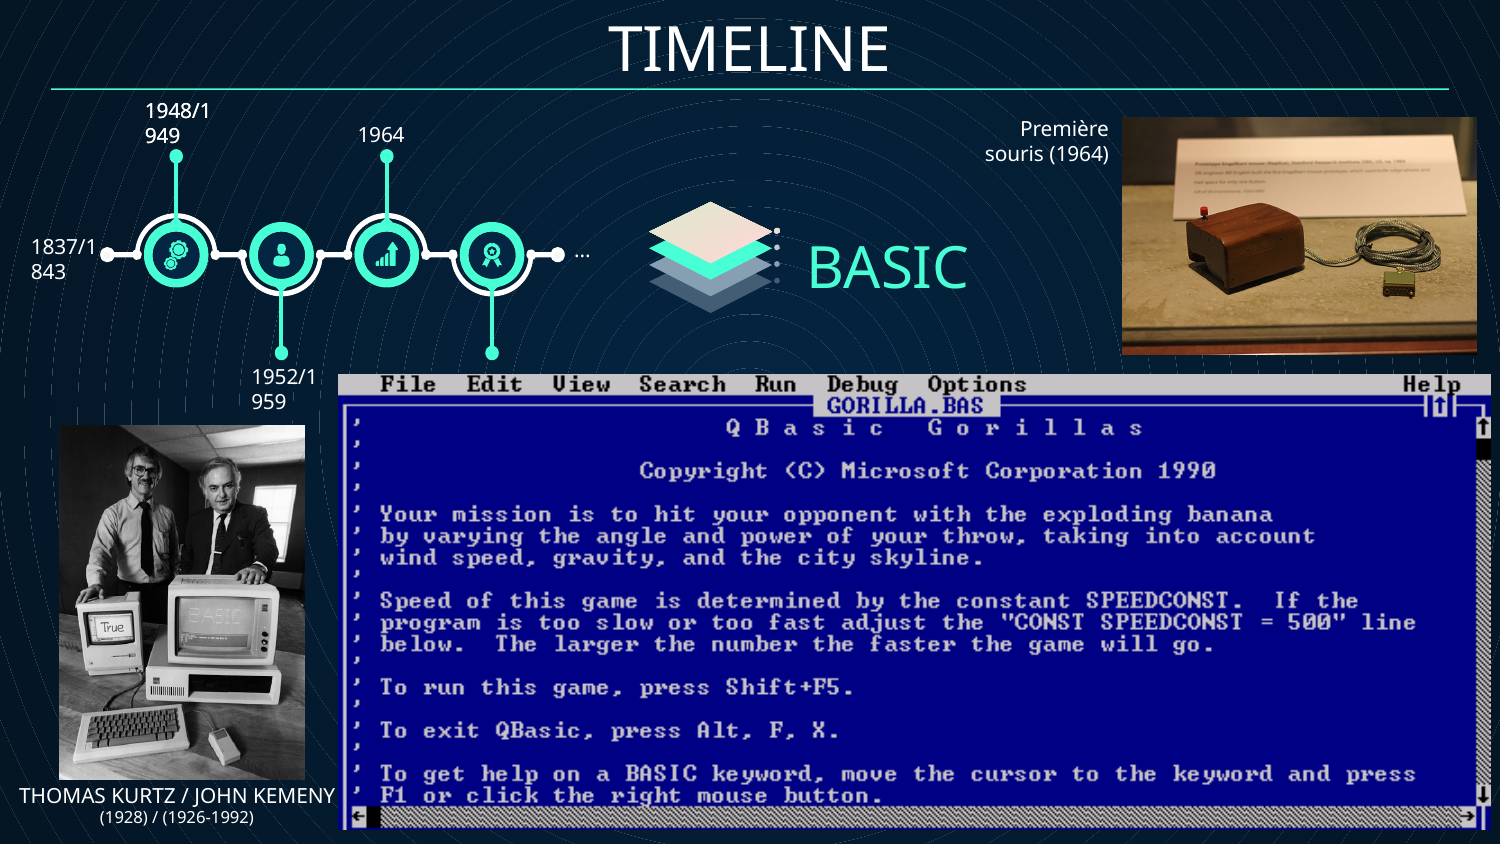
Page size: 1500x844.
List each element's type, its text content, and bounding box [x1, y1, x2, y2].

text_box [774, 244, 780, 251]
title Première souris (1964) [962, 100, 1124, 195]
title TIMELINE [51, 0, 1449, 88]
picture [338, 374, 1491, 830]
text_box [774, 277, 780, 284]
title 1837/1843 [15, 218, 119, 266]
title 1948/1949 [129, 82, 233, 160]
text_box [774, 227, 780, 234]
title TIMELINE [51, 90, 129, 99]
text_box [119, 214, 559, 295]
title ... [559, 221, 662, 299]
text_box [274, 345, 289, 361]
picture [59, 425, 305, 767]
text_box BASIC [791, 218, 1123, 302]
picture [1122, 117, 1477, 355]
title 1952/1959 [236, 348, 339, 426]
title THOMAS KURTZ / JOHN KEMENY (1928) / (1926-1992) [0, 767, 361, 844]
title TIMELINE [233, 90, 1449, 99]
title 1964 [342, 106, 445, 184]
text_box [662, 201, 773, 313]
text_box [170, 160, 182, 164]
text_box [485, 345, 499, 361]
